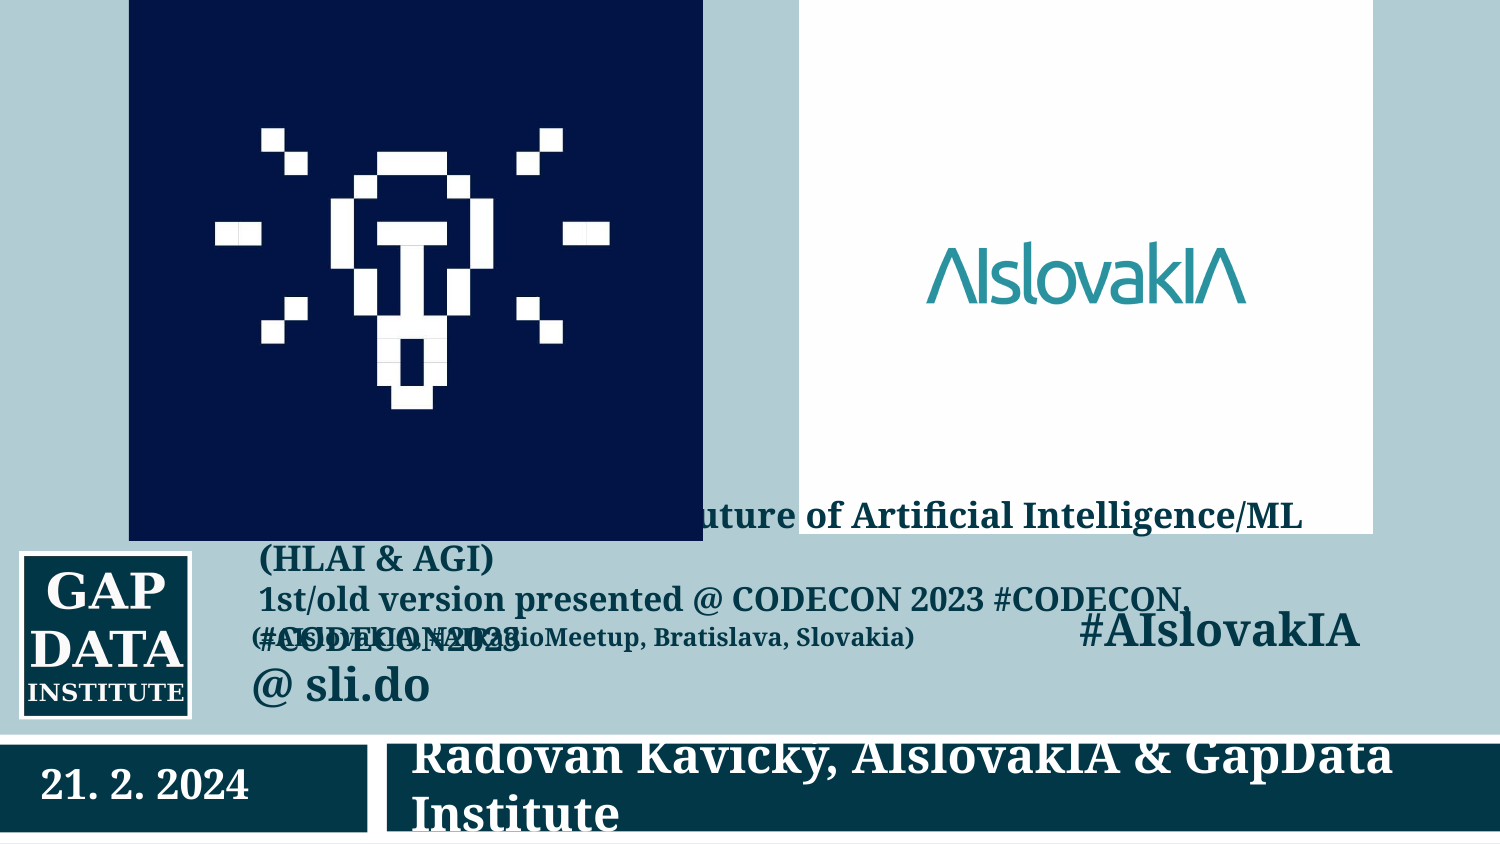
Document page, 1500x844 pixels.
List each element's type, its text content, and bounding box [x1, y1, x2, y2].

text_box Explainable AI (xAI) & Future of Artificial Intelligence/ML (HLAI & AGI) 1st/old version presented @ CODECON 2023 #CODECON, #CODECON2023 [247, 544, 1406, 640]
text_box Radovan Kavický, AIslovakIA & GapData Institute [400, 740, 1500, 826]
text_box (#AIslovakIA, #AIRadioMeetup, Bratislava, Slovakia) #AIslovakIA @ sli.do [240, 640, 1415, 739]
picture [799, 0, 1373, 534]
picture [19, 551, 192, 720]
picture [128, 0, 703, 541]
text_box 21. 2. 2024 [29, 740, 378, 826]
picture [1138, 529, 1147, 534]
